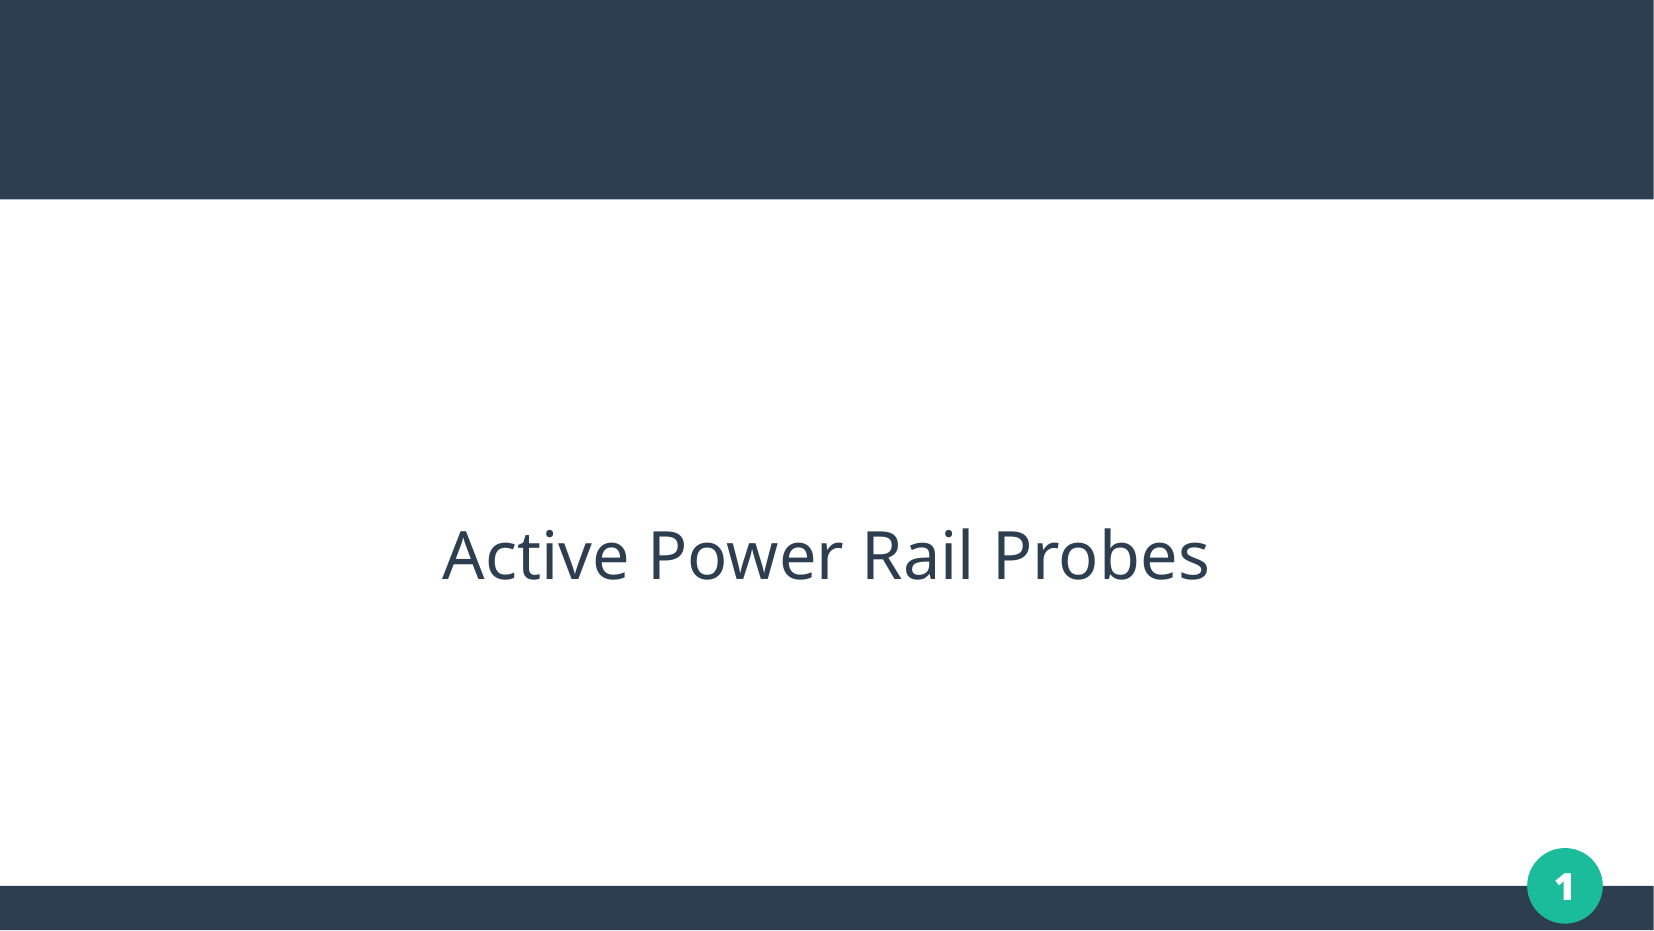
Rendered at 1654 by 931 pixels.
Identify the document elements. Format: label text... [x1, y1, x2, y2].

subtitle Active Power Rail Probes [59, 243, 1595, 864]
